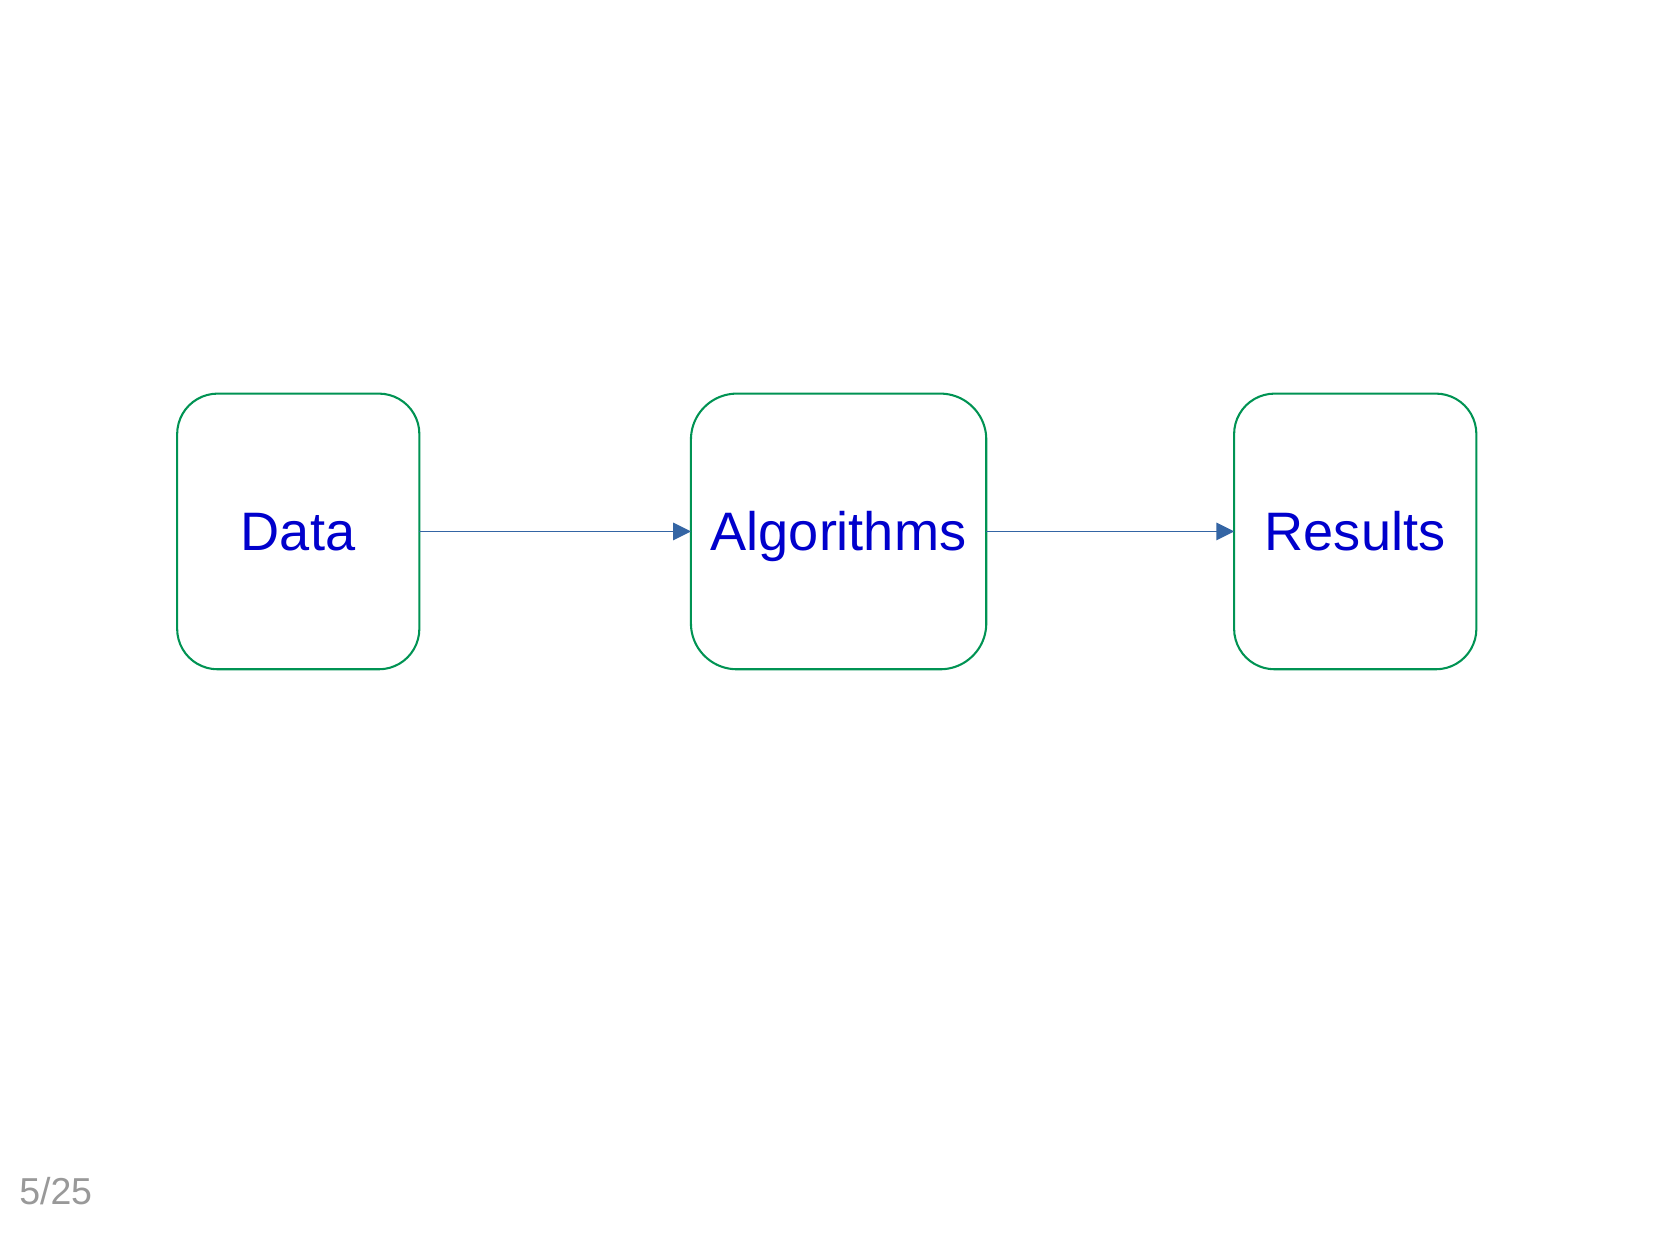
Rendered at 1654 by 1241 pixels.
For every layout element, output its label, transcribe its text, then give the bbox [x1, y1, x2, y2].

text_box Results [1234, 393, 1477, 670]
text_box Data [177, 393, 420, 670]
text_box Algorithms [690, 393, 987, 670]
text_box <number>/25 [4, 1163, 352, 1239]
